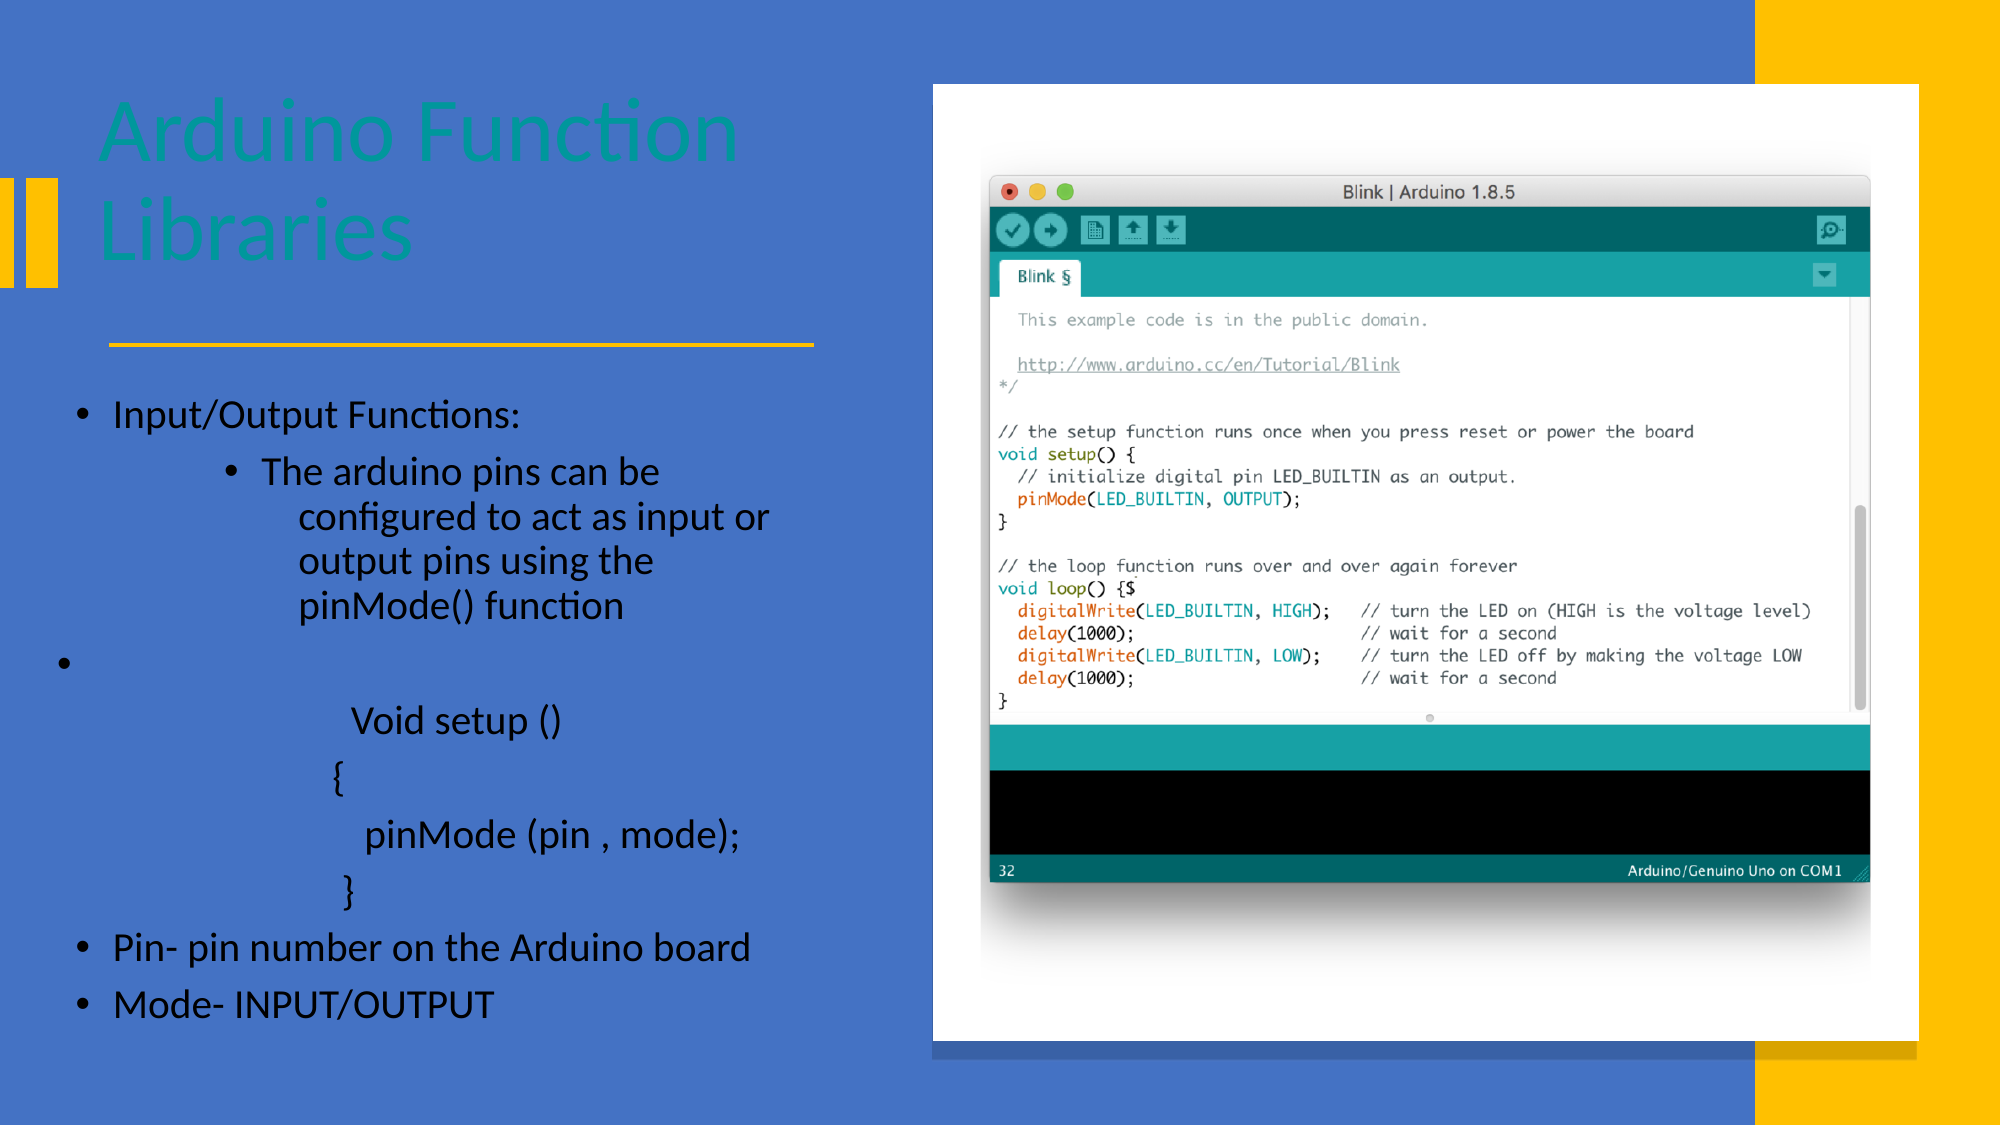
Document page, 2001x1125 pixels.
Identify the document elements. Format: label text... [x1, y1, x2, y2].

picture [980, 131, 1871, 994]
text_box Input/Output Functions: The arduino pins can be configured to act as input or output pins using the pinMode() function Void setup () { pinMode (pin , mode); } Pin- pin number on the Arduino board Mode- INPUT/OUTPUT [42, 382, 847, 1039]
text_box [0, 0, 2000, 1125]
title Arduino Function Libraries [83, 37, 881, 326]
